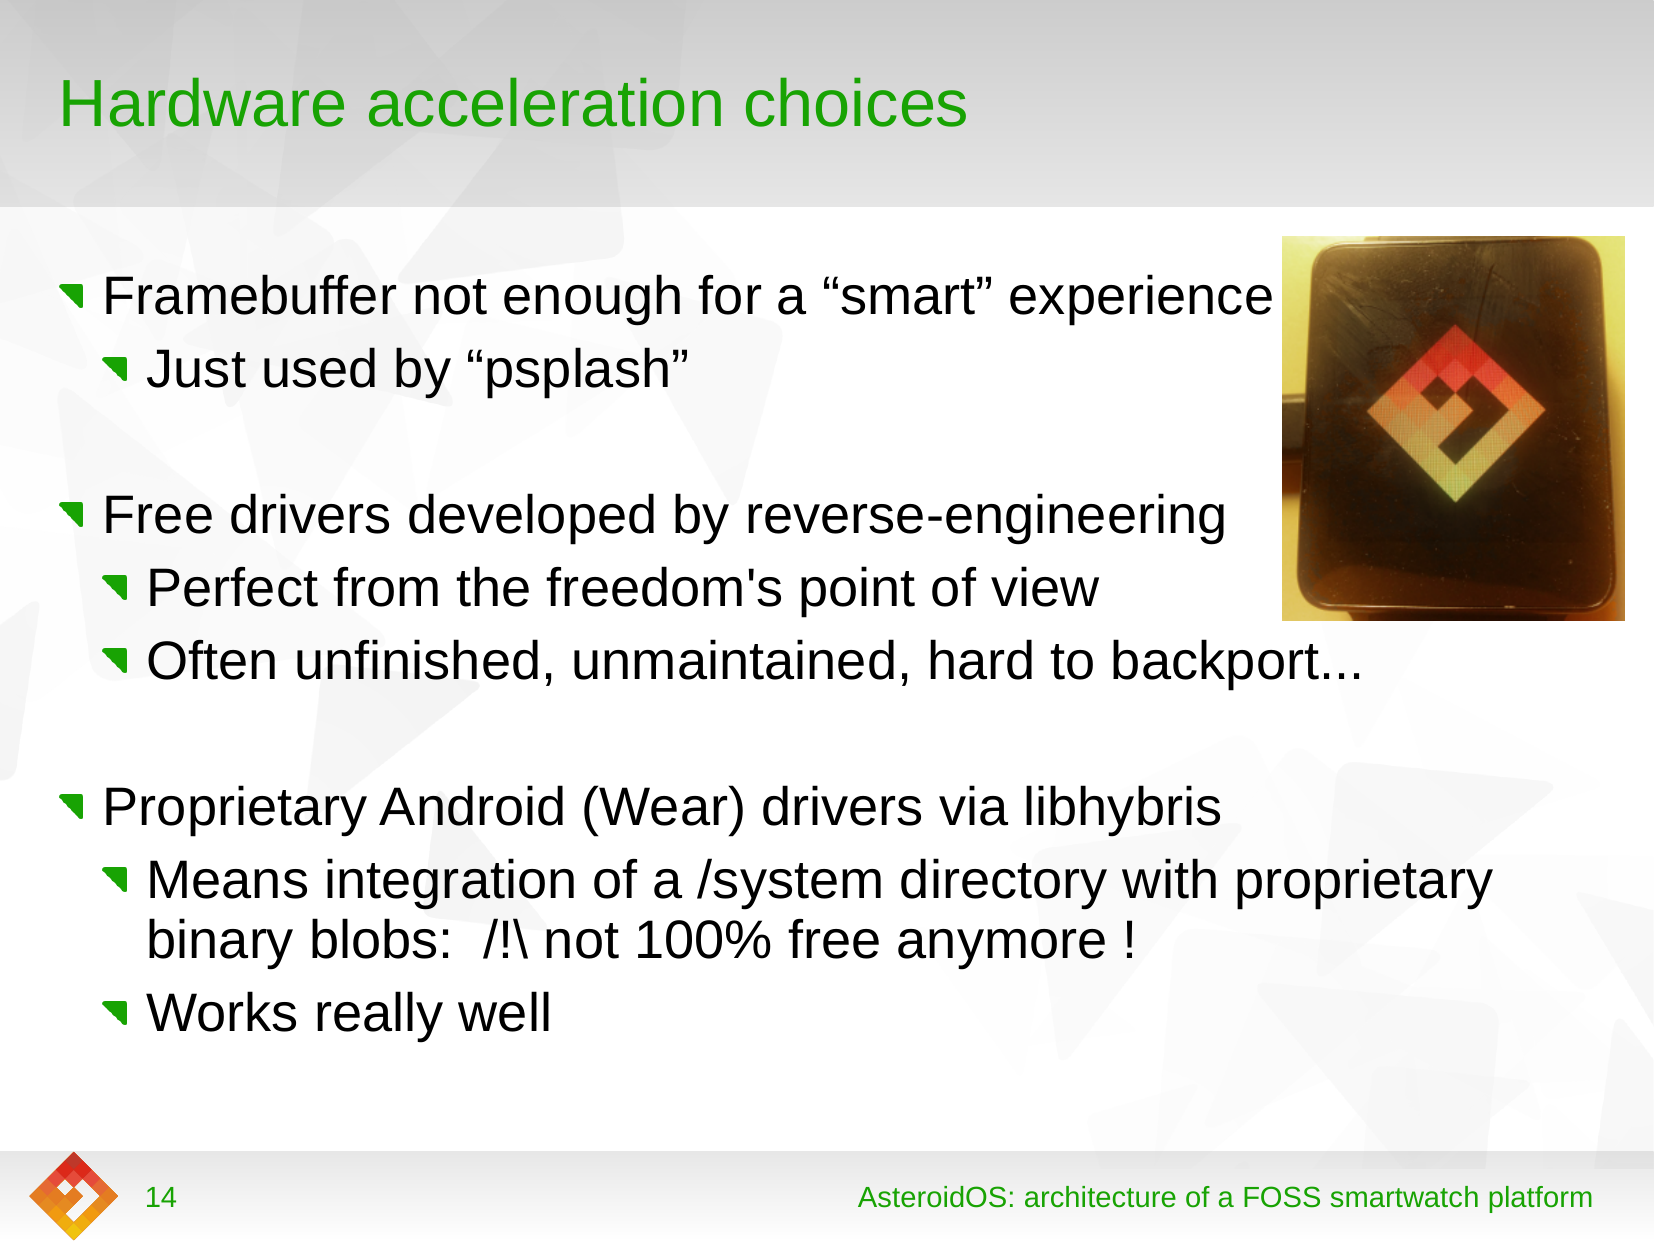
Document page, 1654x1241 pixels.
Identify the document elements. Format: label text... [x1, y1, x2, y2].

title Hardware acceleration choices [59, 29, 1595, 178]
list Framebuffer not enough for a “smart” experience Just used by “psplash” Free drivers developed by reverse-engineering Perfect from the freedom's point of view Often unfinished, unmaintained, hard to backport... Proprietary Android (Wear) drivers via libhybris Means integration of a /system directory with proprietary binary blobs: /!\ not 100% free anymore ! Works really well [59, 265, 1595, 1129]
picture [0, 0, 783, 931]
picture [915, 236, 1654, 1169]
